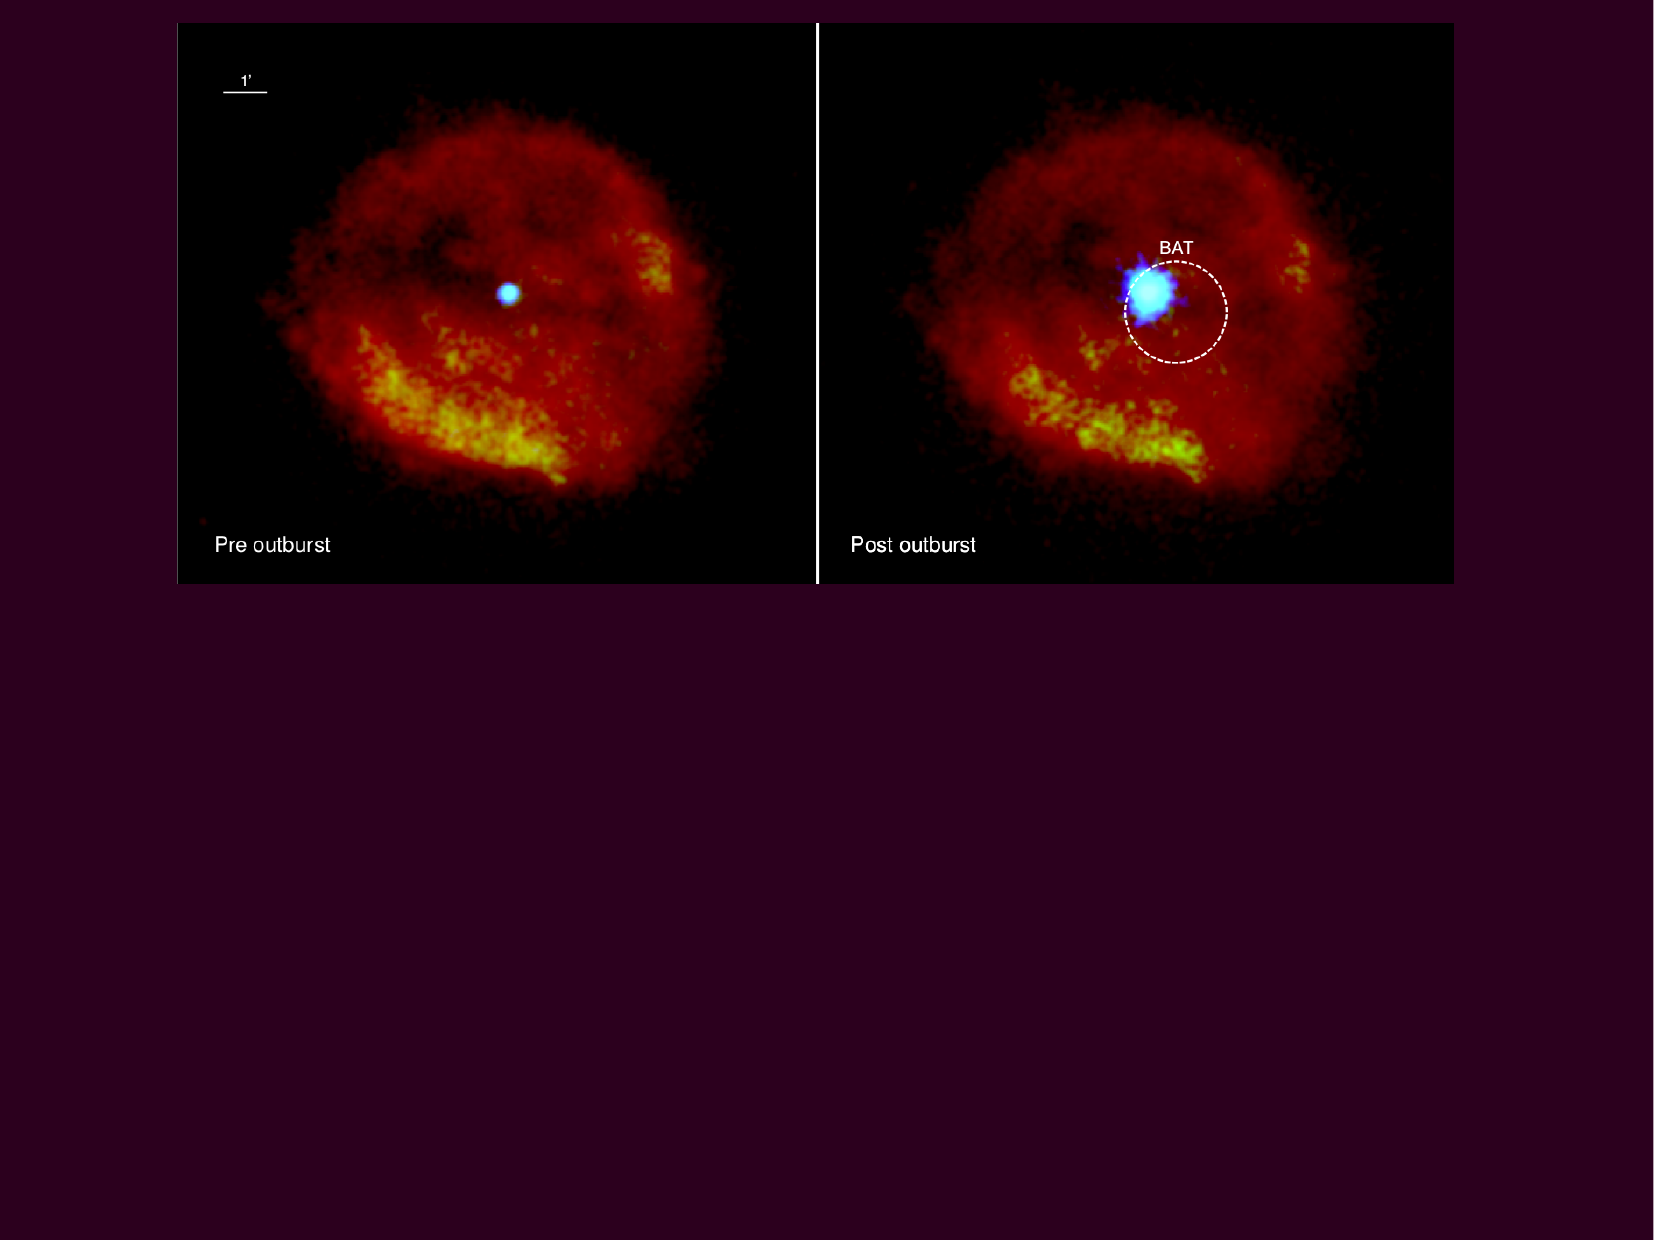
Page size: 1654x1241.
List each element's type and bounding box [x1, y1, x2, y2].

picture [177, 23, 1454, 584]
